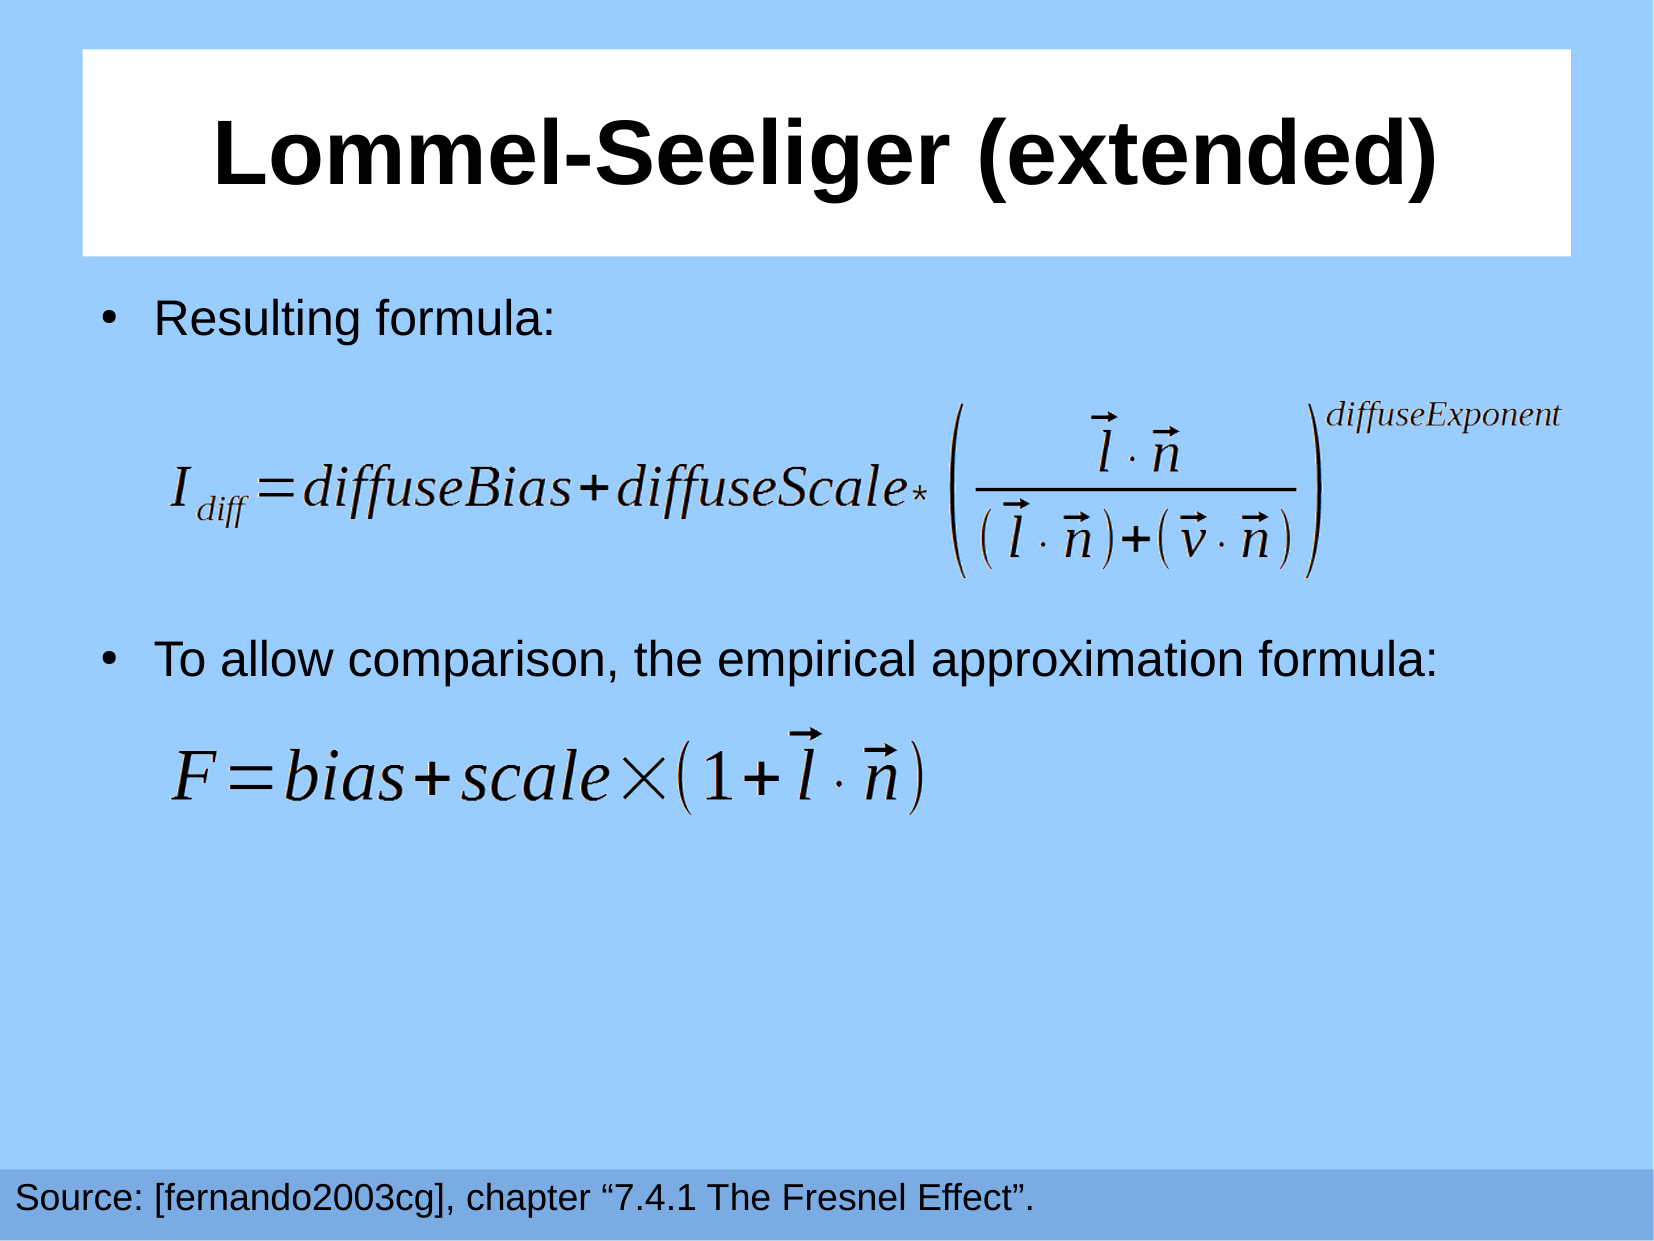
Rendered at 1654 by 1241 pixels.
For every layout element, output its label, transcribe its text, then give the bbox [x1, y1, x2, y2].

title Lommel-Seeliger (extended) [82, 49, 1571, 257]
picture [153, 393, 1571, 593]
picture [153, 708, 945, 844]
list Resulting formula: To allow comparison, the empirical approximation formula: [82, 290, 1571, 1169]
text_box Source: [fernando2003cg], chapter “7.4.1 The Fresnel Effect”. [0, 1169, 1654, 1241]
